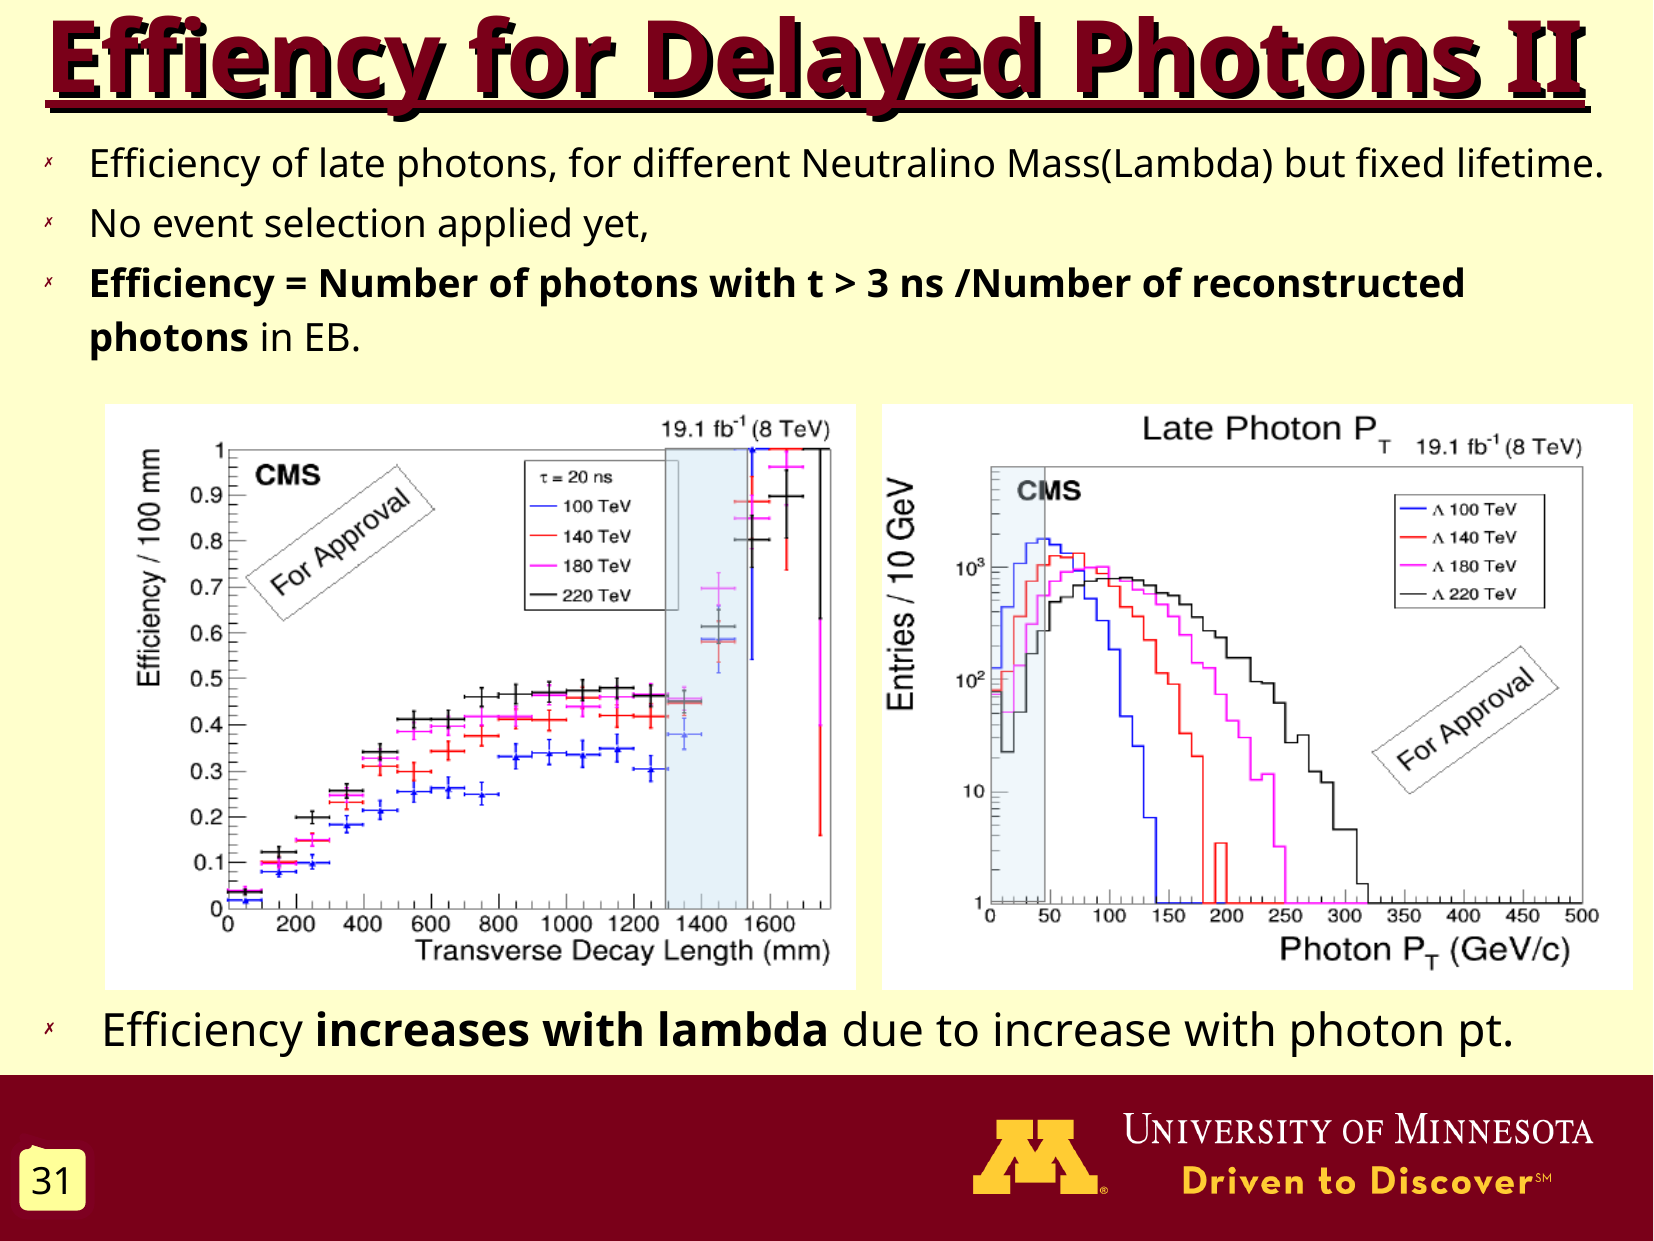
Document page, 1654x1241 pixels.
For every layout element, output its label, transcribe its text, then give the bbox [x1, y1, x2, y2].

text_box 31 [15, 1137, 91, 1216]
picture [0, 1075, 1654, 1241]
picture [105, 404, 856, 991]
list Efficiency of late photons, for different Neutralino Mass(Lambda) but fixed lifetime. No event selection applied yet, Efficiency = Number of photons with t > 3 ns /Number of reconstructed photons in EB. [30, 127, 1636, 406]
title Effiency for Delayed Photons II [30, 0, 1636, 127]
picture [882, 404, 1633, 991]
list Efficiency increases with lambda due to increase with photon pt. [30, 990, 1653, 1096]
